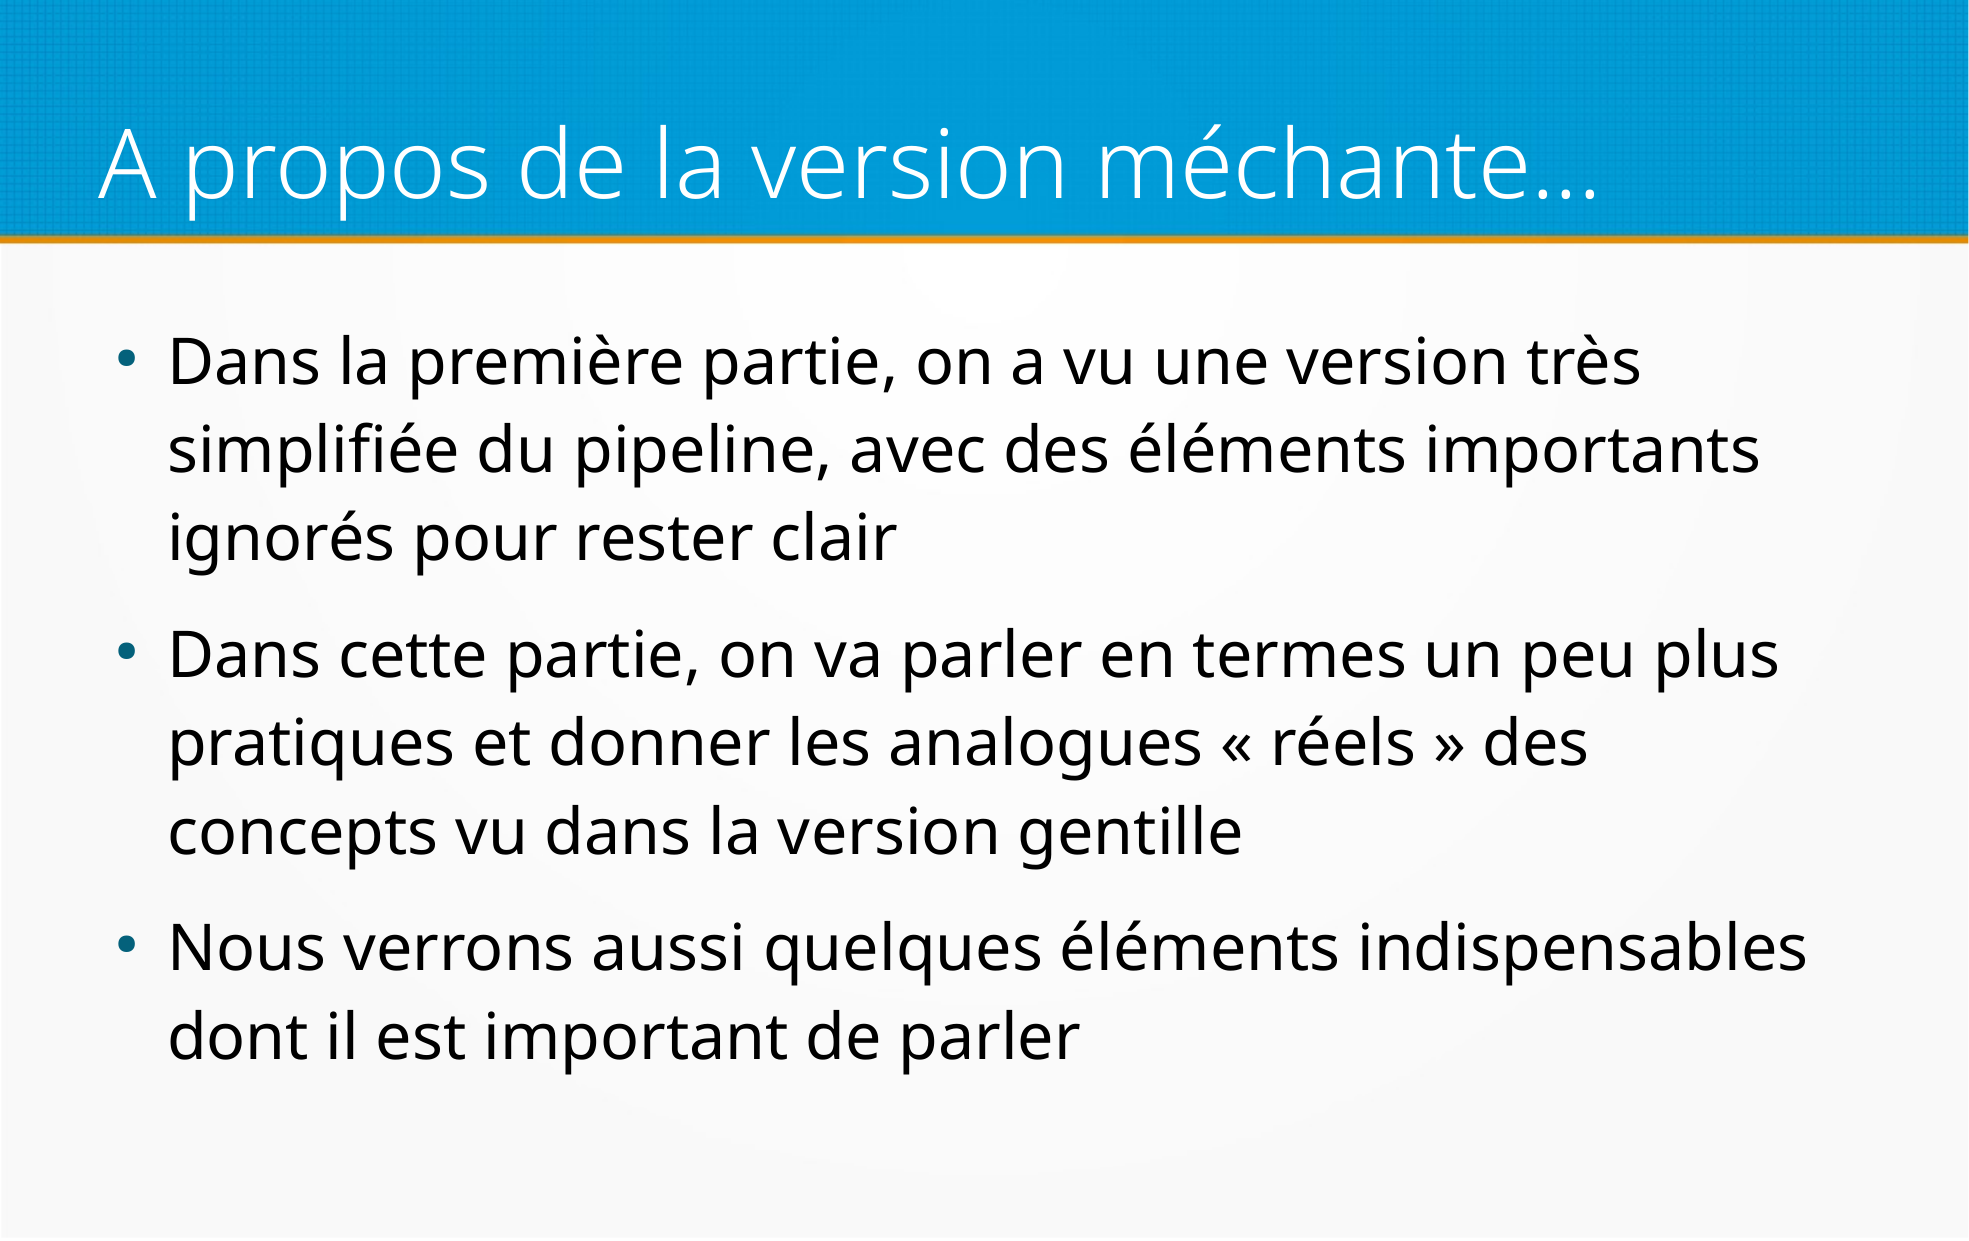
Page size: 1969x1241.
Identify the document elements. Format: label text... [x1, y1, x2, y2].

list Dans la première partie, on a vu une version très simplifiée du pipeline, avec des éléments importants ignorés pour rester clair Dans cette partie, on va parler en termes un peu plus pratiques et donner les analogues « réels » des concepts vu dans la version gentille Nous verrons aussi quelques éléments indispensables dont il est important de parler [98, 315, 1861, 1081]
picture [0, 233, 1969, 1241]
title A propos de la version méchante... [98, 19, 1870, 227]
